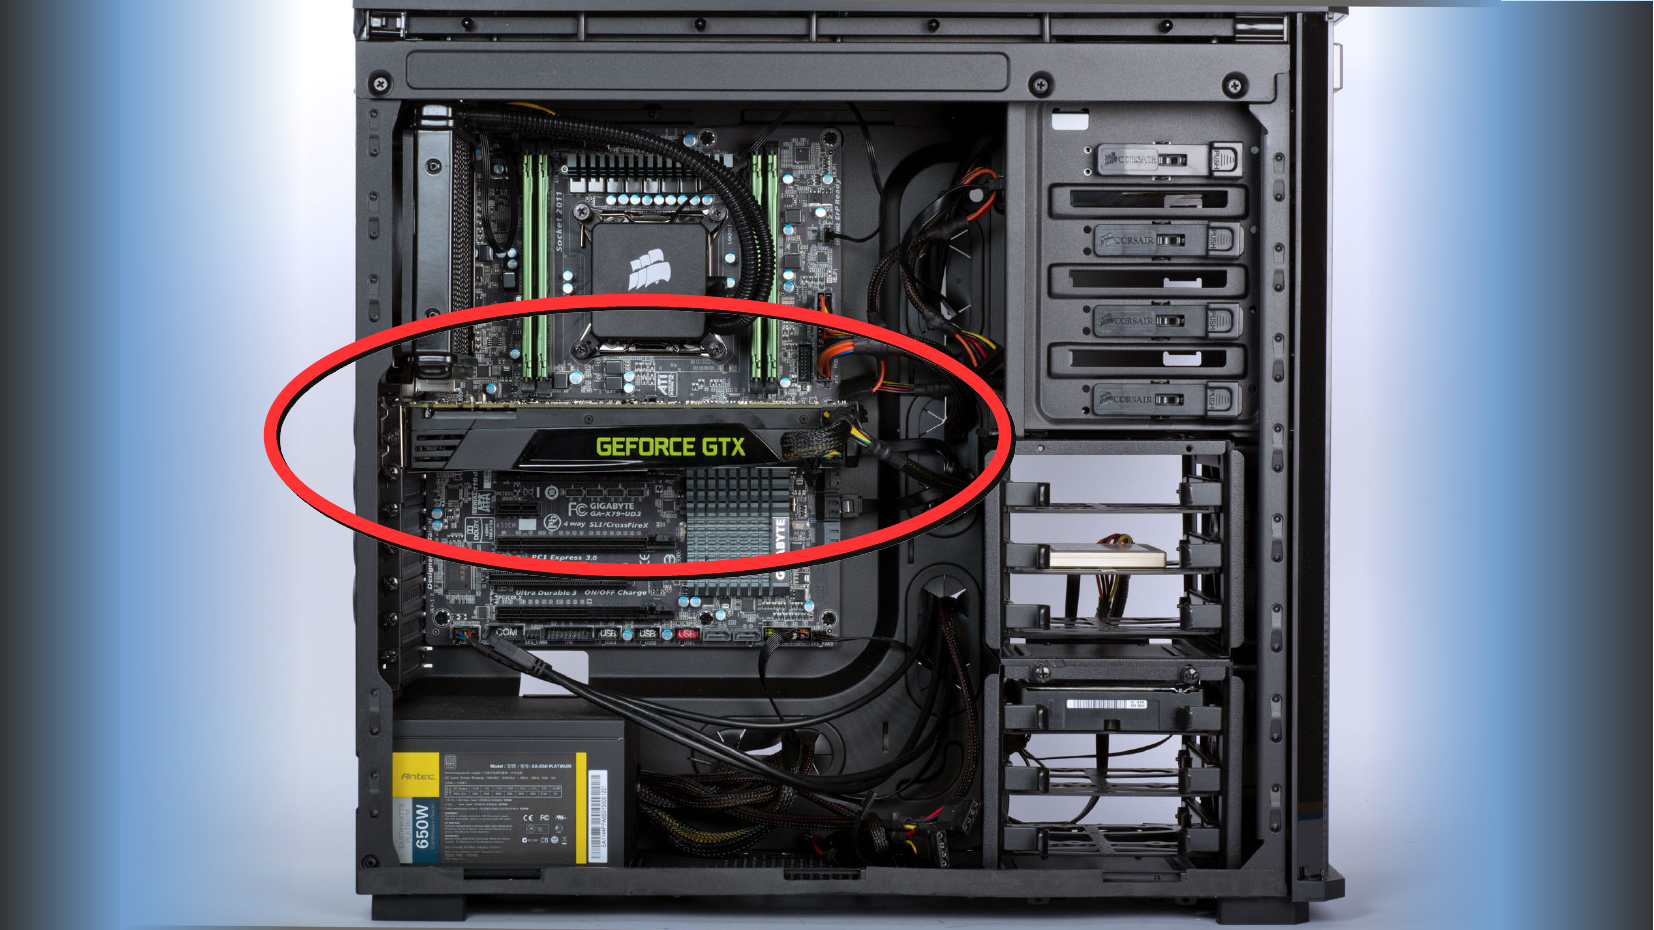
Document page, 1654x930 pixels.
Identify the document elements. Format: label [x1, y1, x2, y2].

picture [301, 0, 1365, 930]
text_box [1365, 0, 1653, 930]
picture [301, 311, 998, 563]
text_box [0, 0, 301, 930]
text_box [281, 398, 301, 480]
